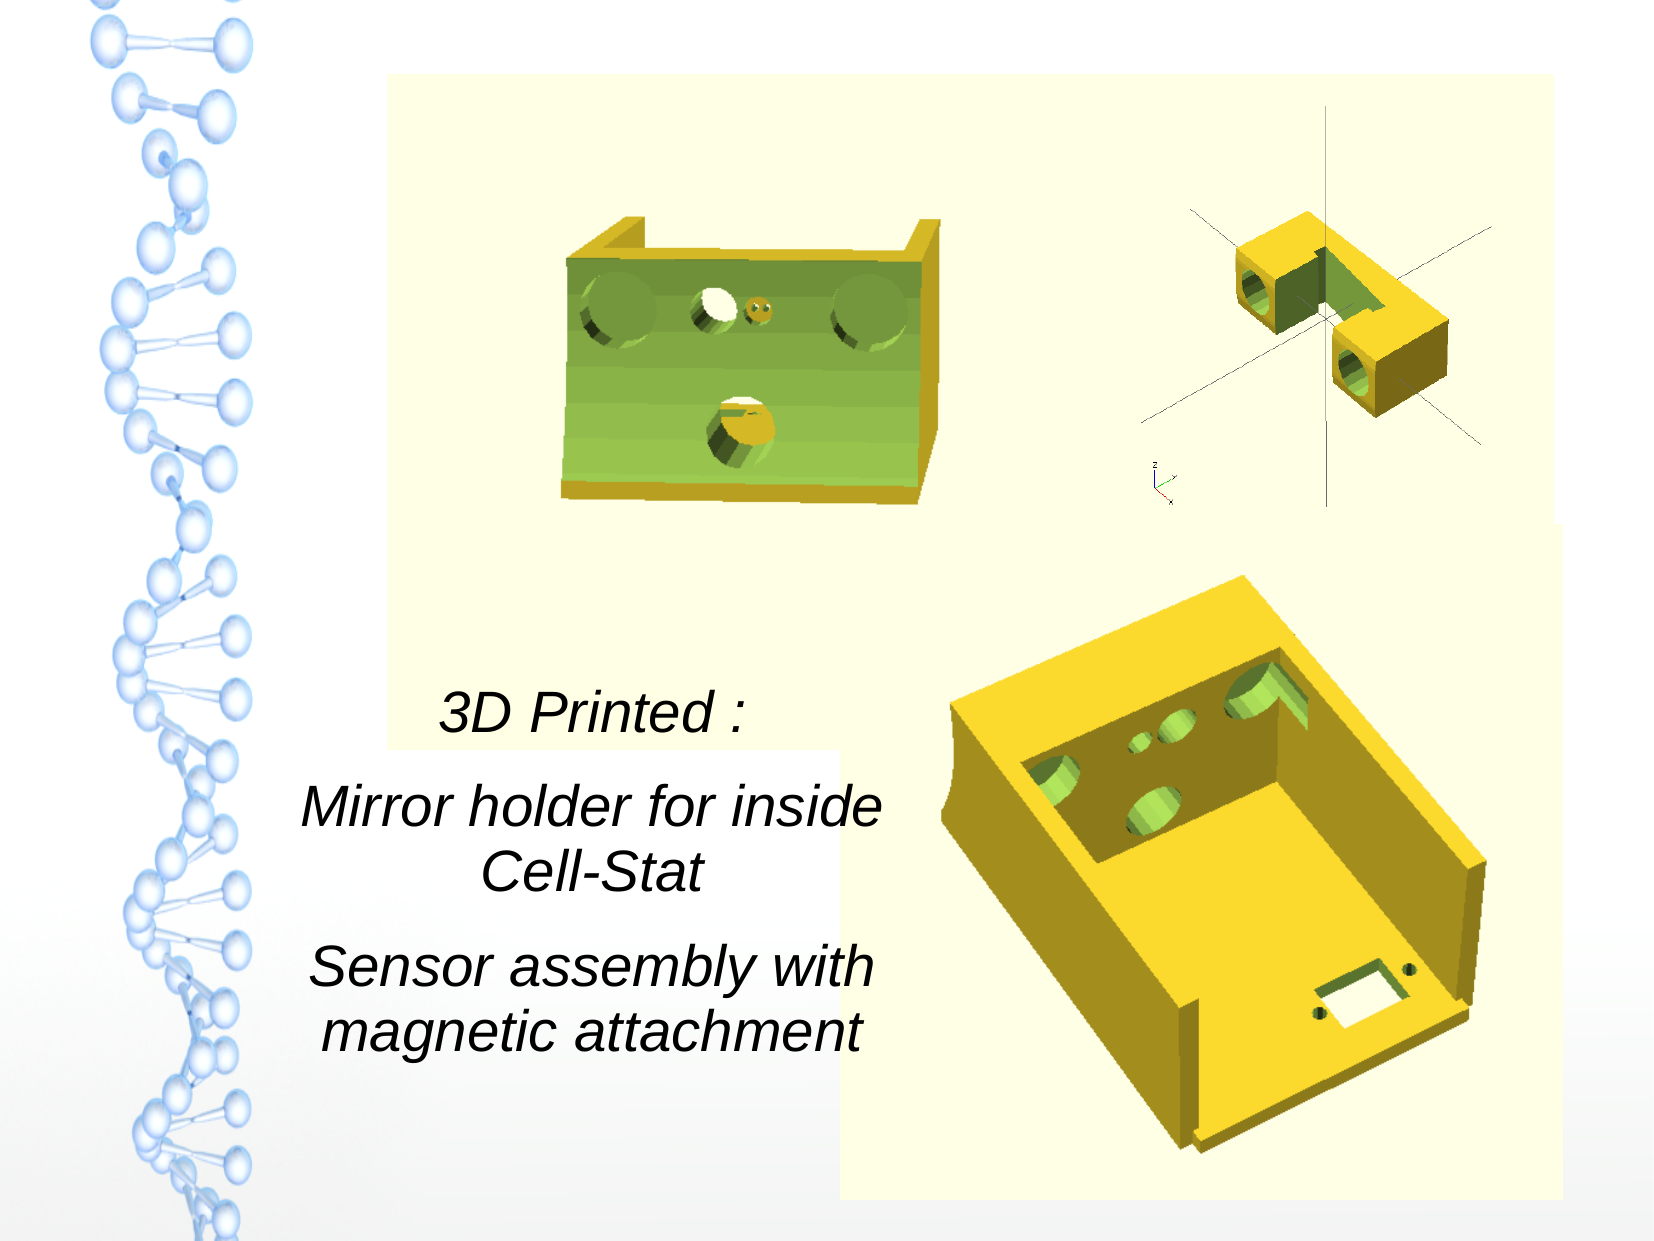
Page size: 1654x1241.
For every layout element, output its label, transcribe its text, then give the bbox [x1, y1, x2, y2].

picture [0, 0, 1654, 1241]
text_box 3D Printed : Mirror holder for inside Cell-Stat Sensor assembly with magnetic attachment [285, 645, 901, 1096]
